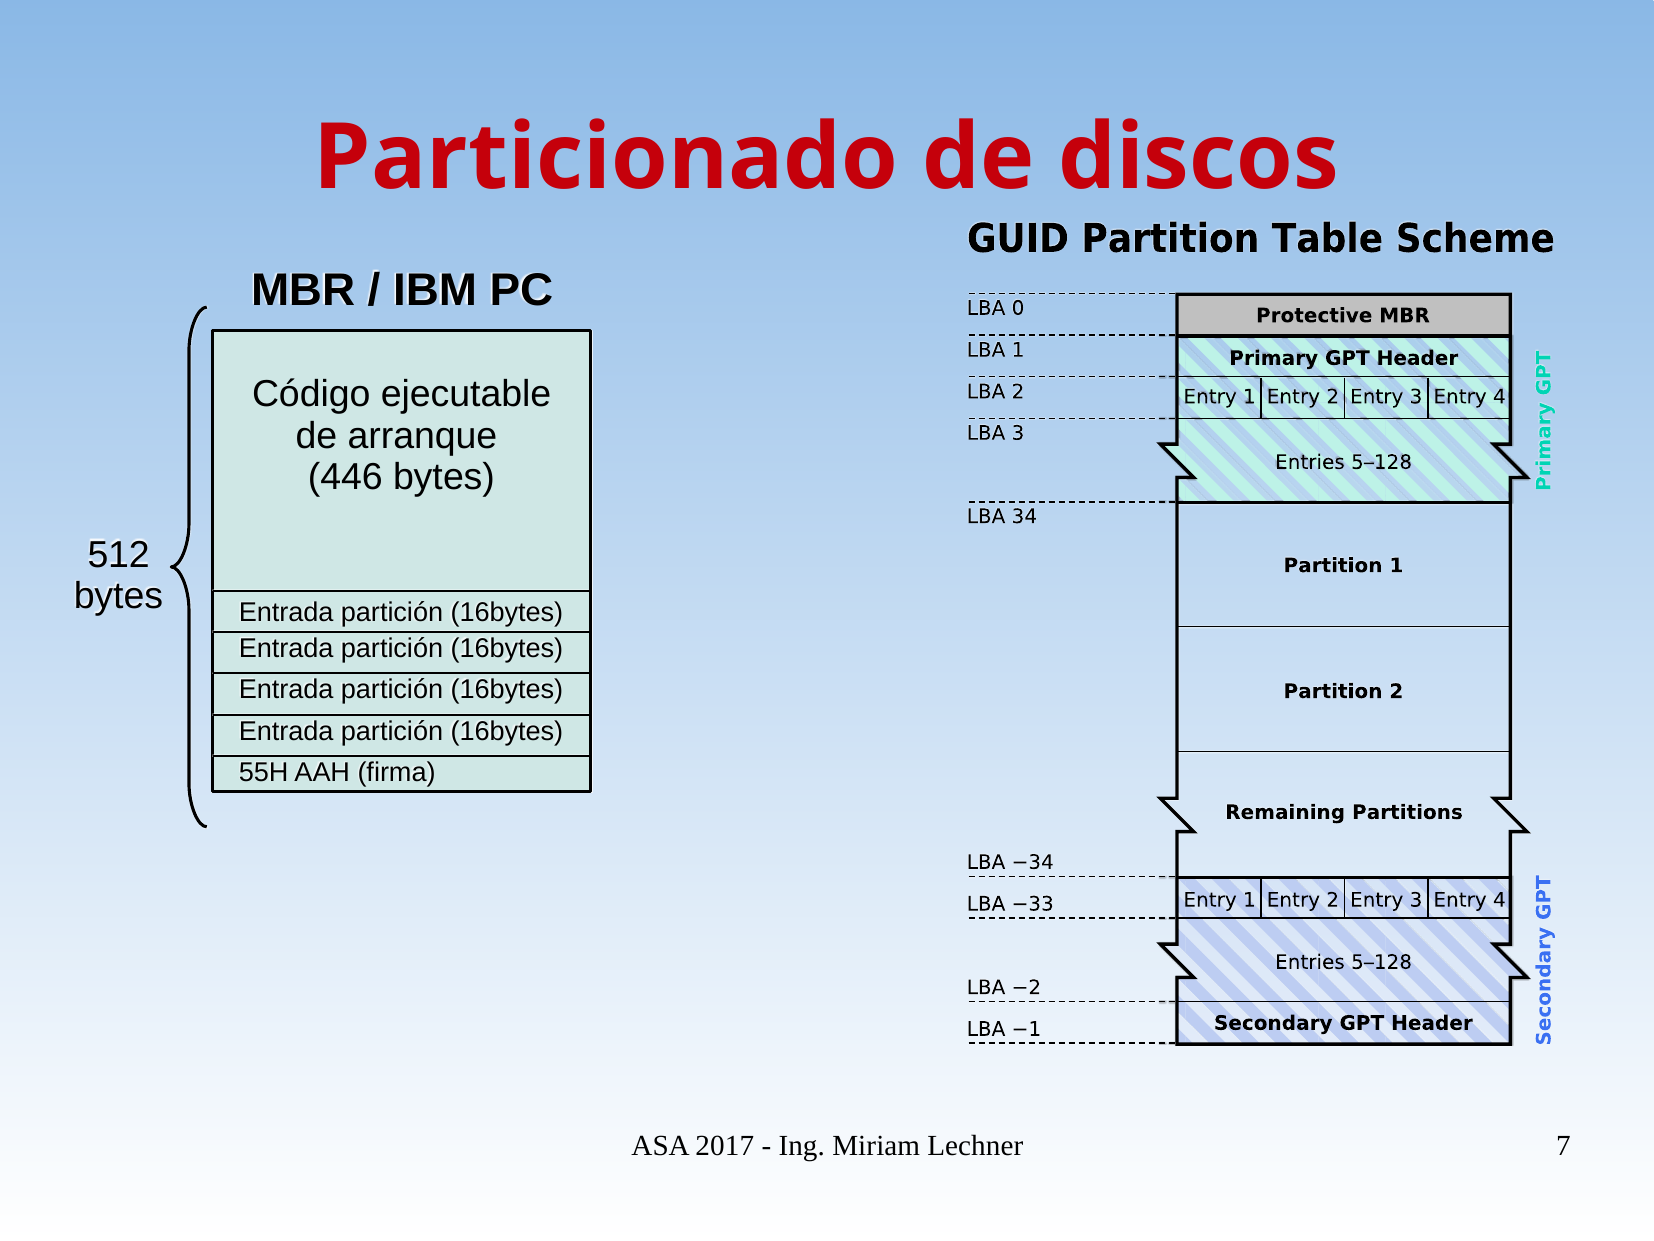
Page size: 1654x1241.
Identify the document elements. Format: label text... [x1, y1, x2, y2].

text_box Entrada partición (16bytes) [224, 589, 703, 625]
text_box MBR / IBM PC [236, 256, 569, 323]
text_box 512 bytes [59, 525, 179, 625]
text_box Código ejecutable de arranque (446 bytes) [212, 330, 591, 589]
text_box Entrada partición (16bytes) [224, 625, 703, 666]
picture [926, 168, 1595, 1087]
text_box Entrada partición (16bytes) [224, 708, 703, 749]
title Particionado de discos [82, 49, 1571, 257]
text_box Entrada partición (16bytes) [224, 666, 703, 708]
text_box 55H AAH (firma) [224, 749, 703, 795]
